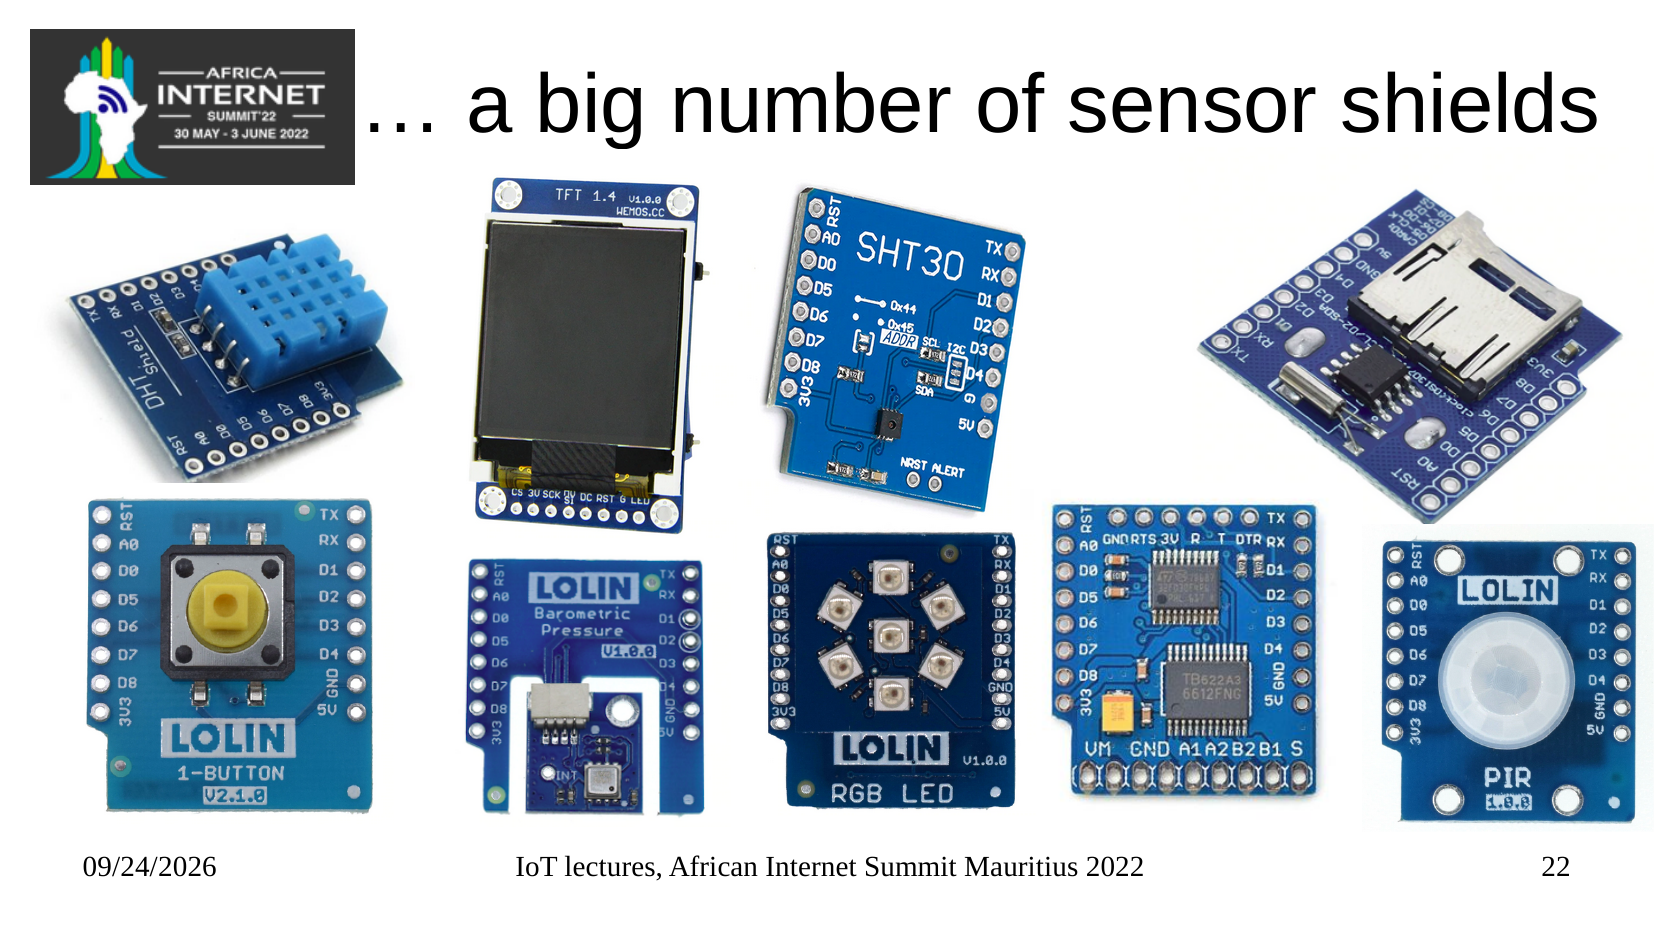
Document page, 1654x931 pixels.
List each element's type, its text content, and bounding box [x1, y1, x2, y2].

title … a big number of sensor shields [324, 21, 1636, 178]
picture [738, 147, 1654, 836]
picture [29, 29, 737, 827]
